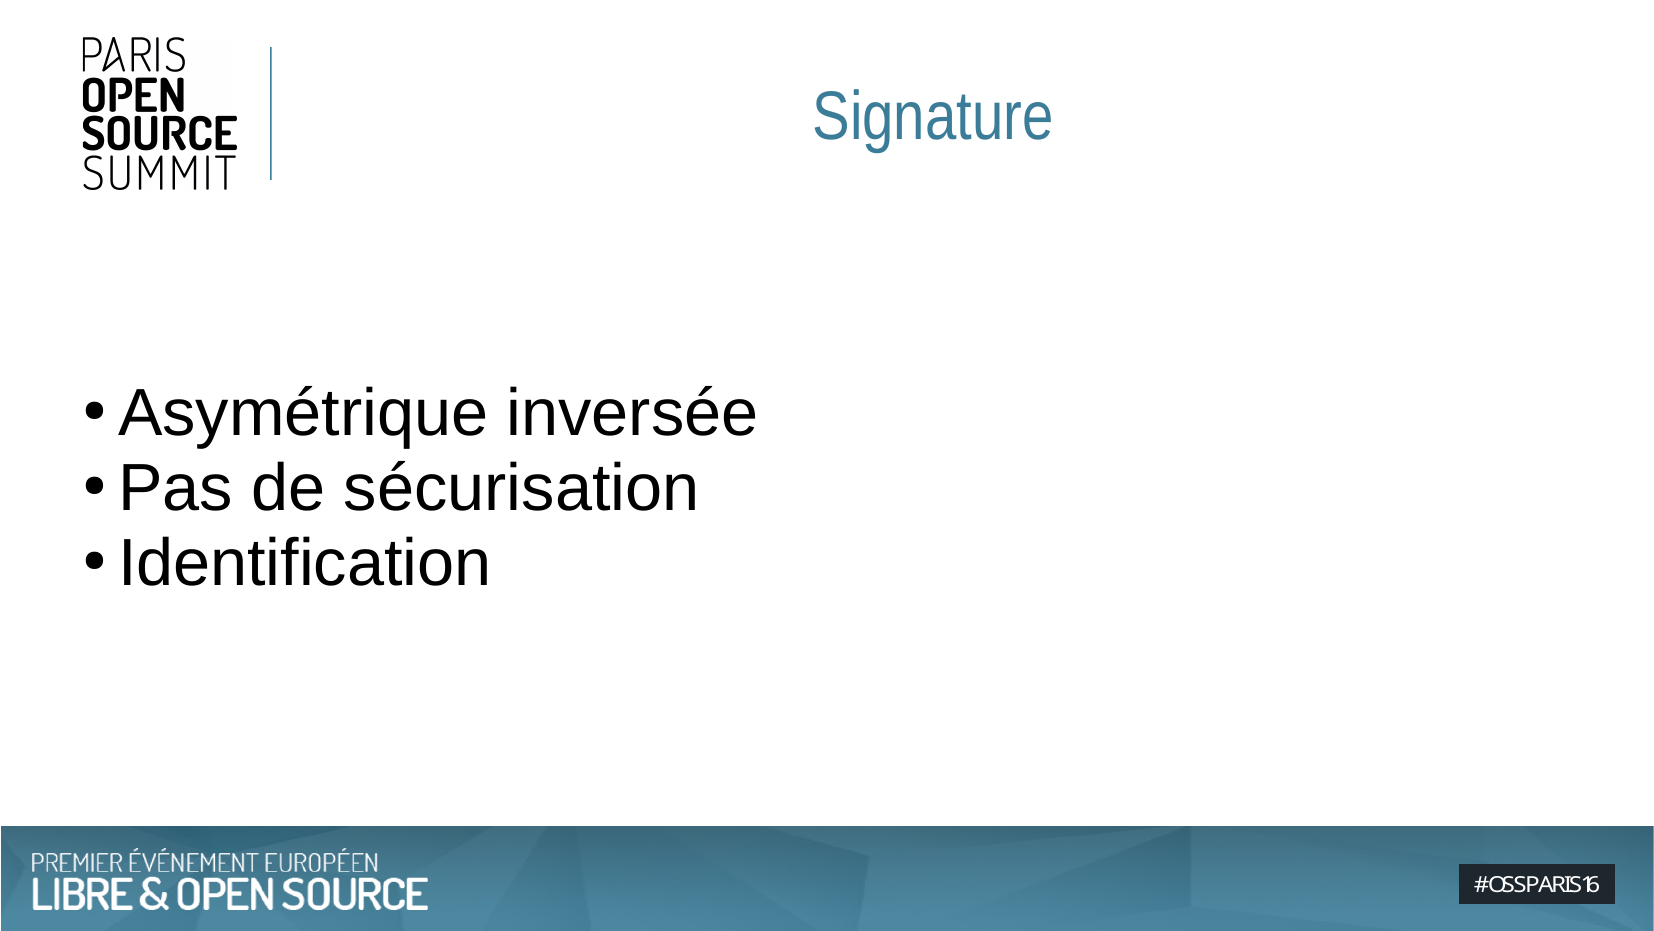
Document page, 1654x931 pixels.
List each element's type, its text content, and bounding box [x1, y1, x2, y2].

subtitle Asymétrique inversée Pas de sécurisation Identification [82, 217, 1571, 758]
title Signature [295, 37, 1571, 193]
